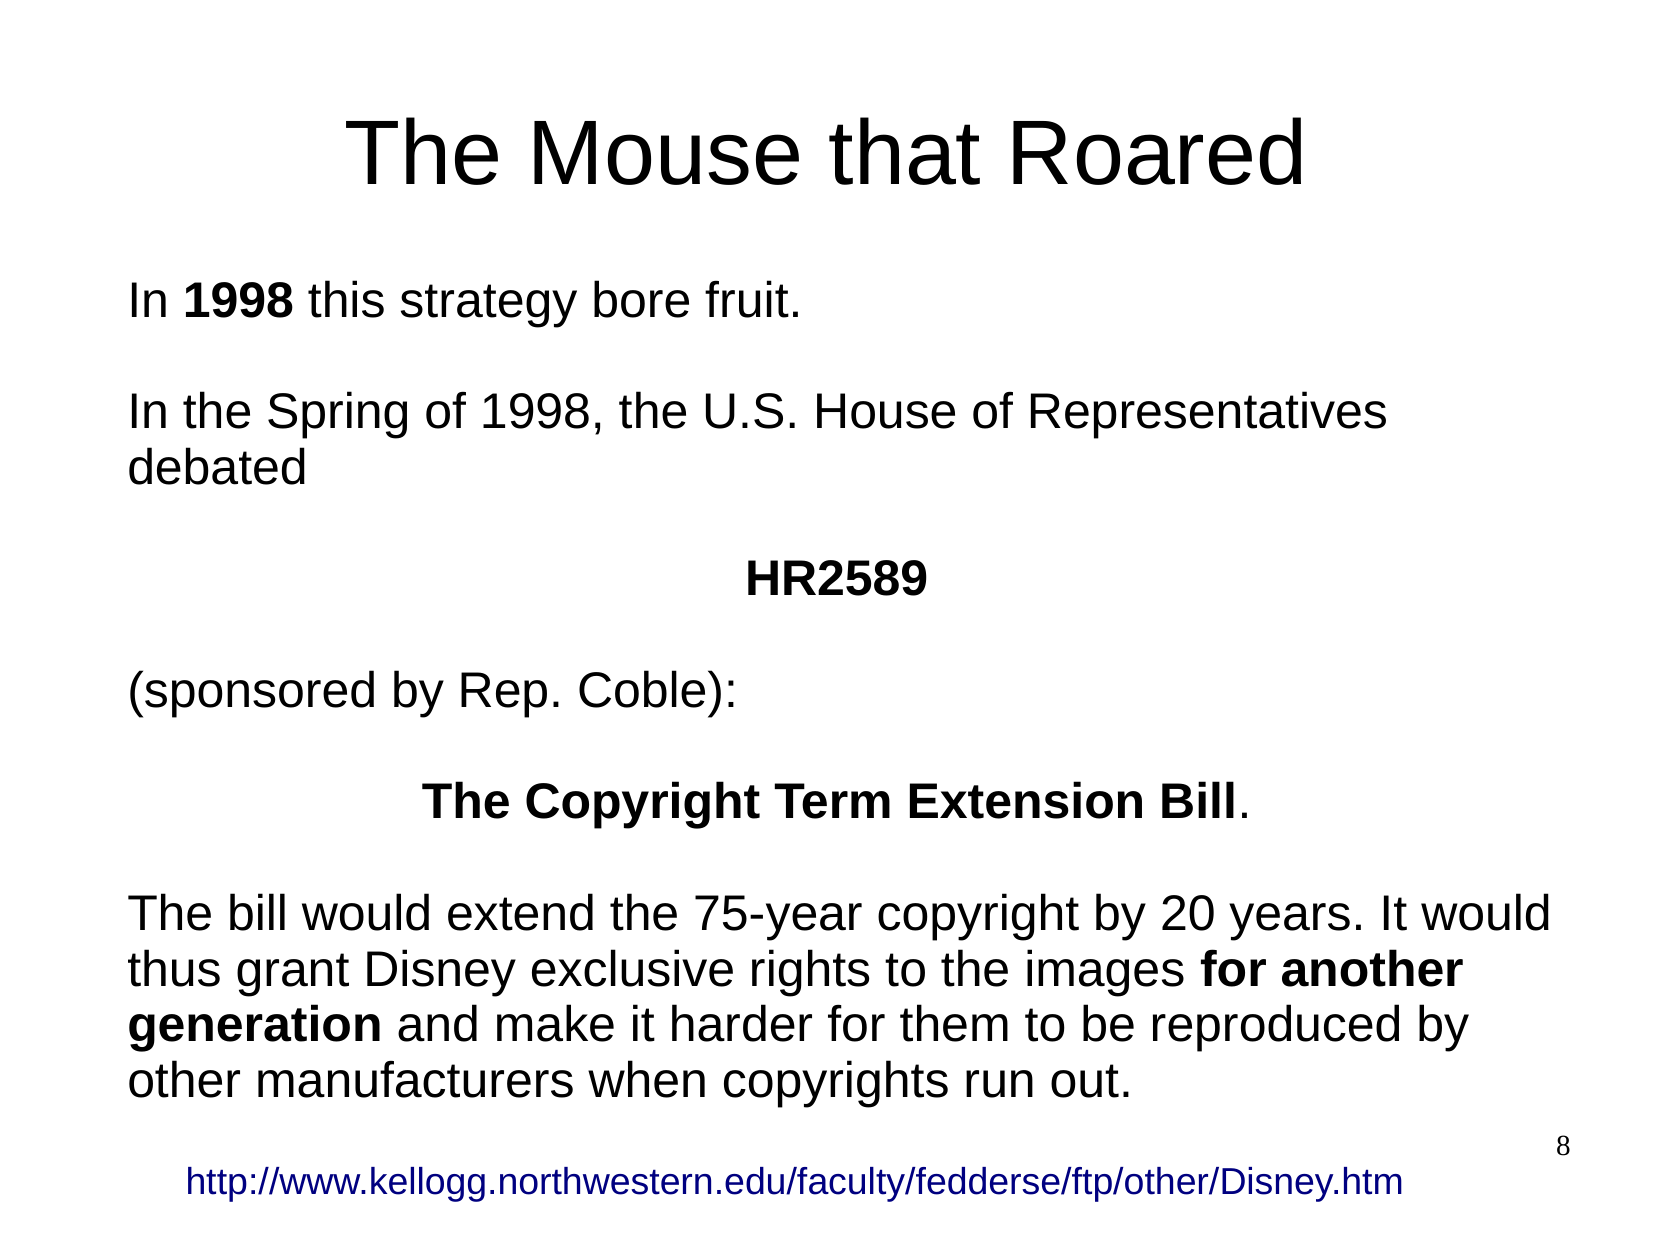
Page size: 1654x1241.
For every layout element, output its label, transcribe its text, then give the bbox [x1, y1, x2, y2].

text_box In 1998 this strategy bore fruit. In the Spring of 1998, the U.S. House of Representatives debated HR2589 (sponsored by Rep. Coble): The Copyright Term Extension Bill. The bill would extend the 75-year copyright by 20 years. It would thus grant Disney exclusive rights to the images for another generation and make it harder for them to be reproduced by other manufacturers when copyrights run out. [112, 264, 1576, 1116]
text_box http://www.kellogg.northwestern.edu/faculty/fedderse/ftp/other/Disney.htm [150, 1152, 1451, 1210]
title The Mouse that Roared [82, 49, 1571, 257]
